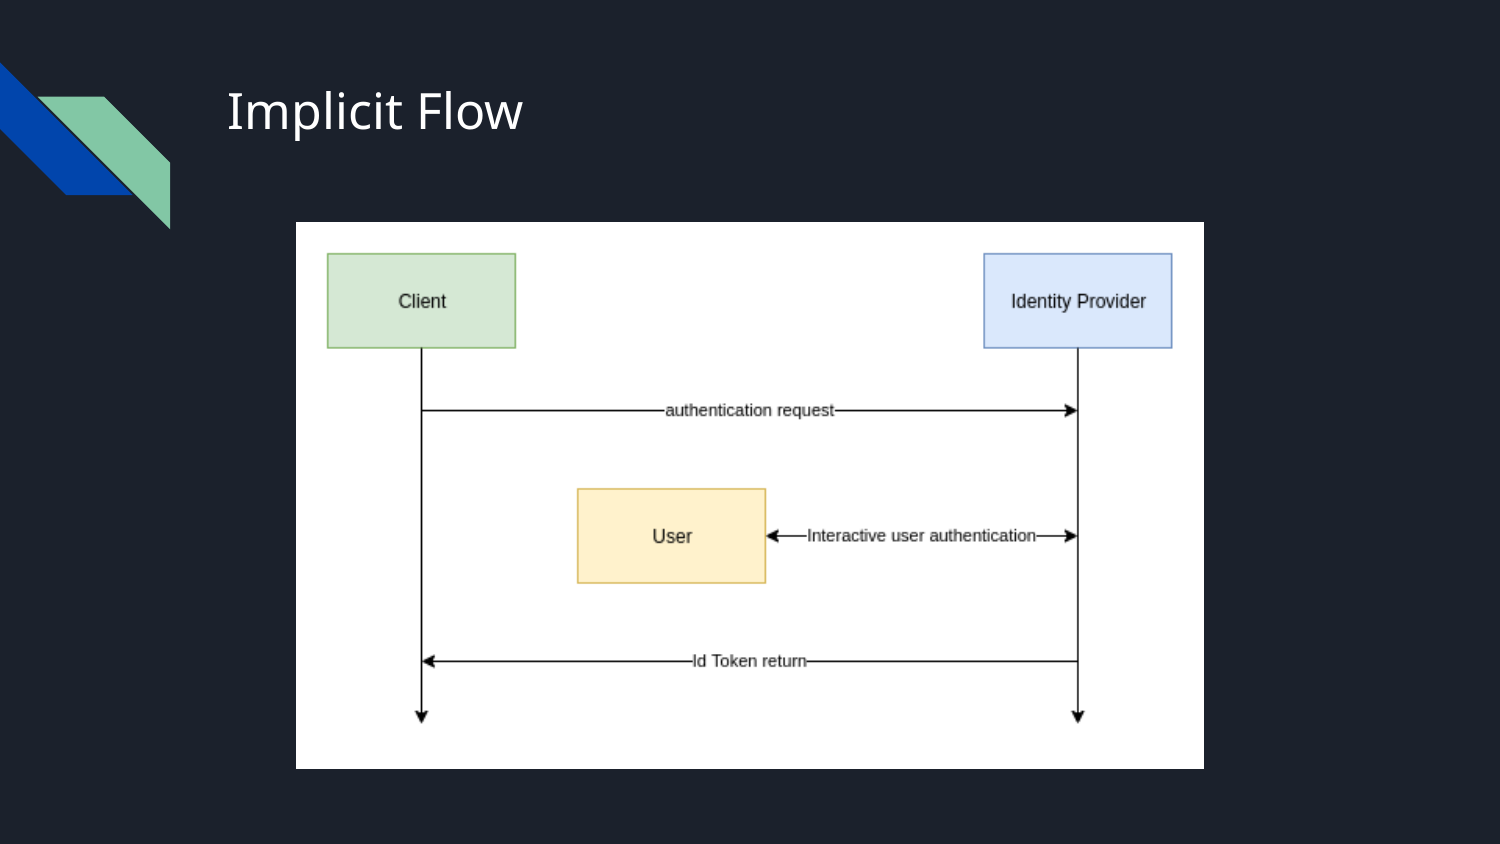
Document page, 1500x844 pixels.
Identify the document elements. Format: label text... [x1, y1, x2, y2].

title Implicit Flow [212, 64, 1368, 215]
picture [296, 222, 1204, 769]
